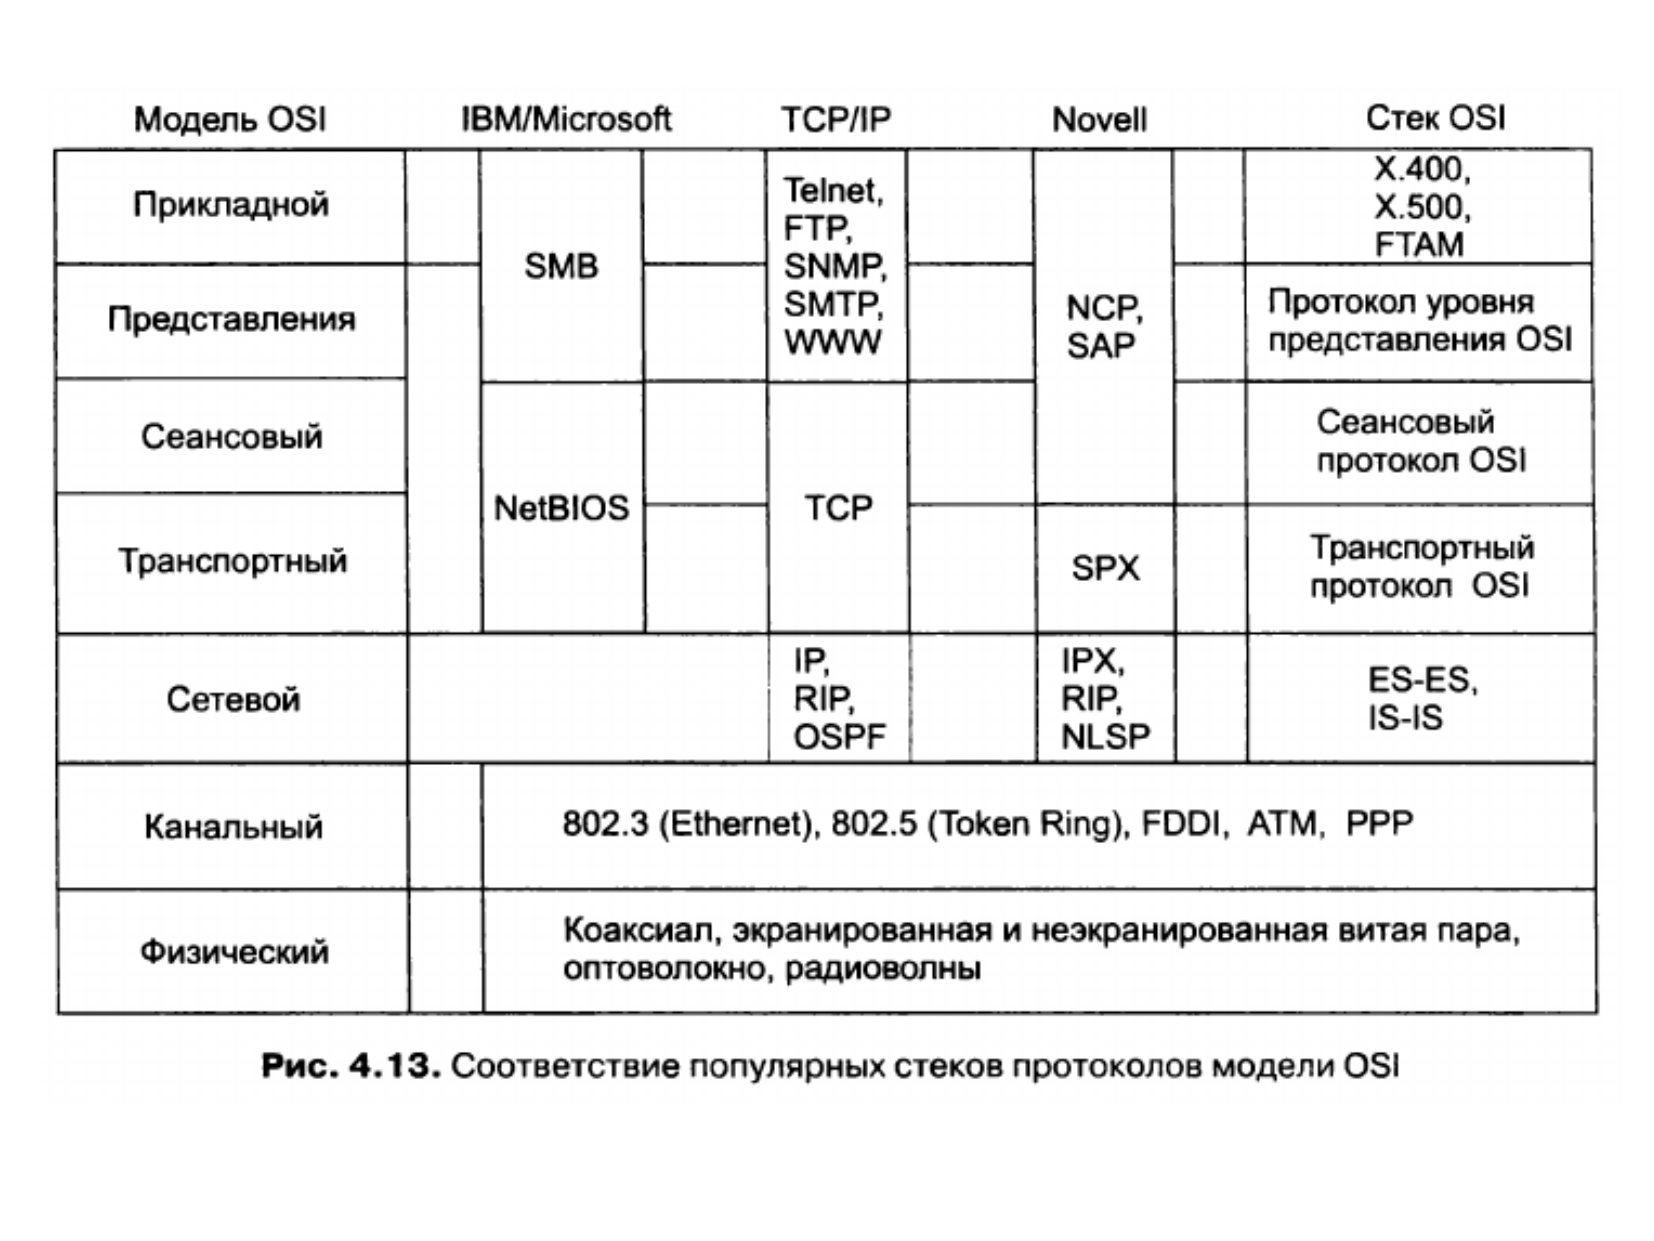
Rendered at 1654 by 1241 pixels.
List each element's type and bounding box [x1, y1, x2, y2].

picture [43, 85, 1626, 1105]
